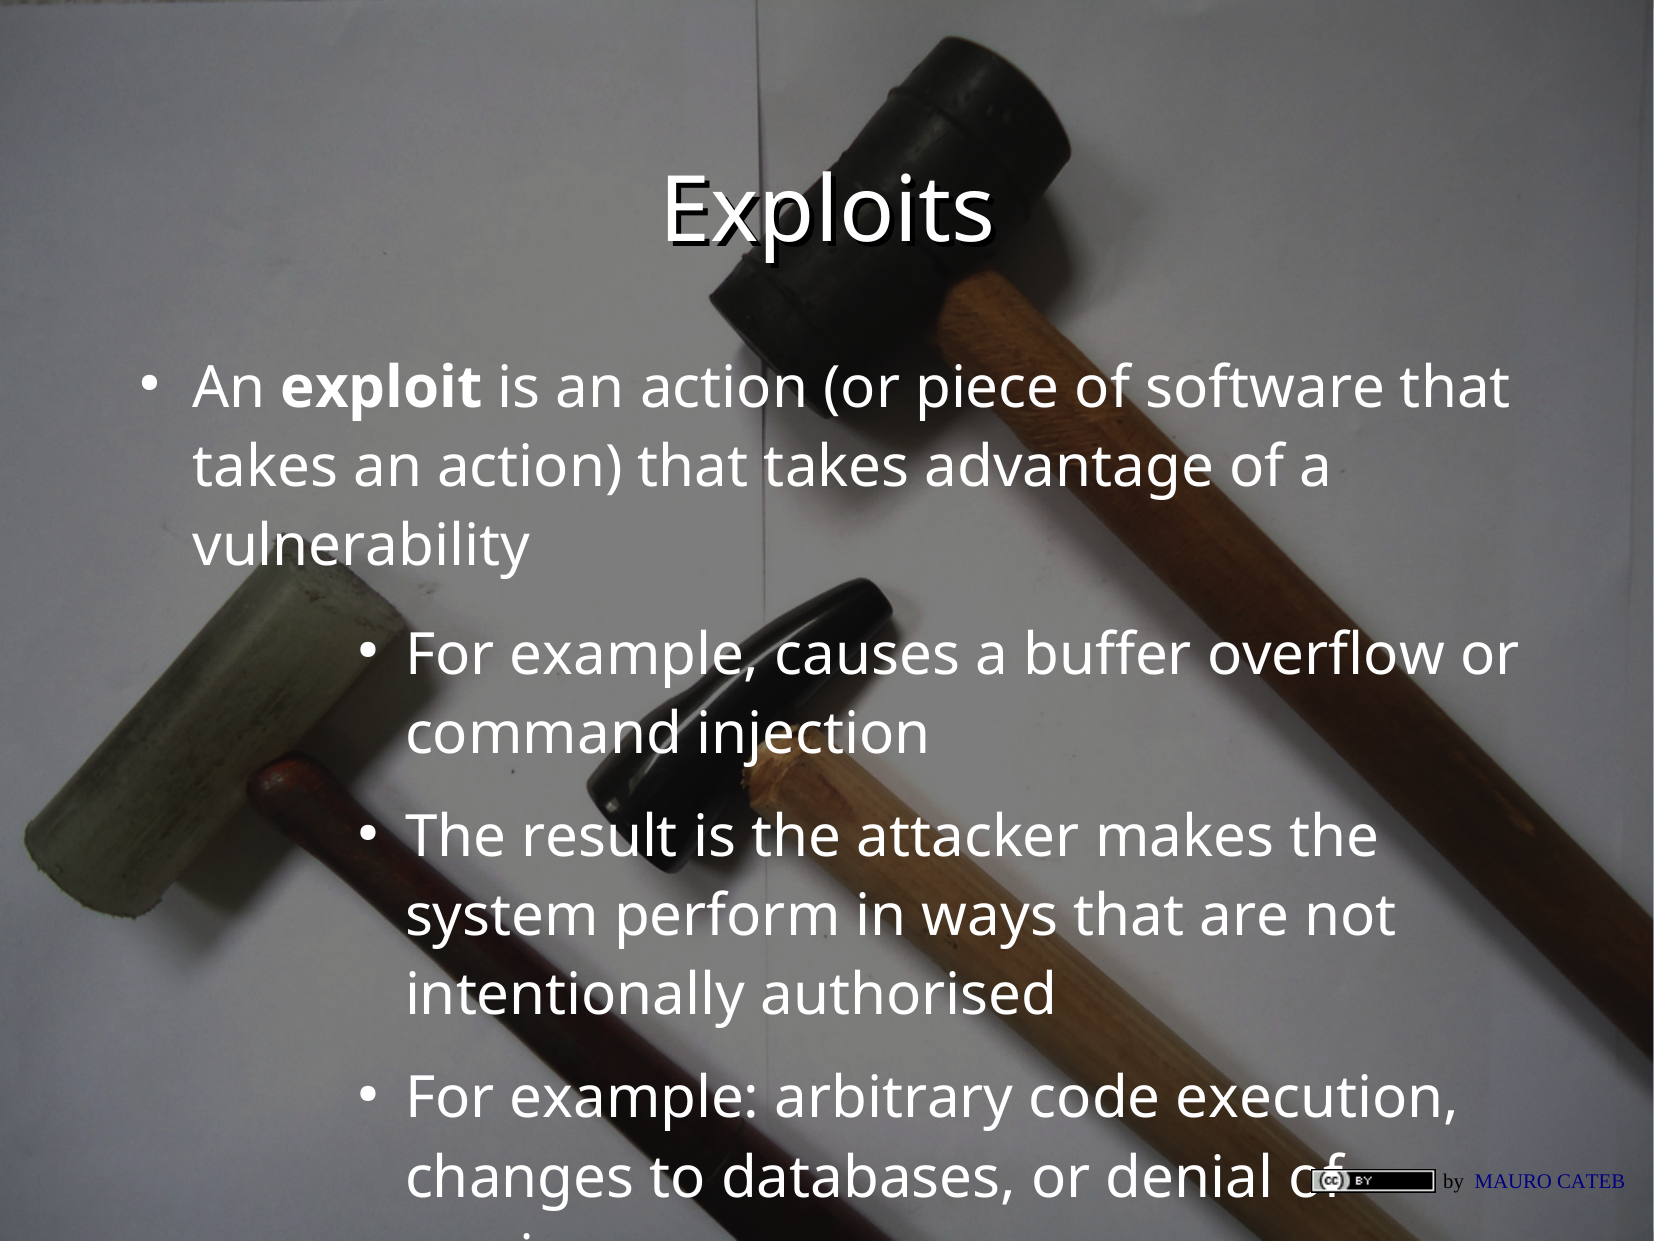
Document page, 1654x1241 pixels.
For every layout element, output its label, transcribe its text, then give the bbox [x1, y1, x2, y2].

title Exploits [121, 102, 1534, 310]
text_box by MAURO CATEB [1443, 1169, 1630, 1193]
picture [0, 0, 1654, 1241]
list An exploit is an action (or piece of software that takes an action) that takes advantage of a vulnerability For example, causes a buffer overflow or command injection The result is the attacker makes the system perform in ways that are not intentionally authorised For example: arbitrary code execution, changes to databases, or denial of service [121, 344, 1534, 1127]
